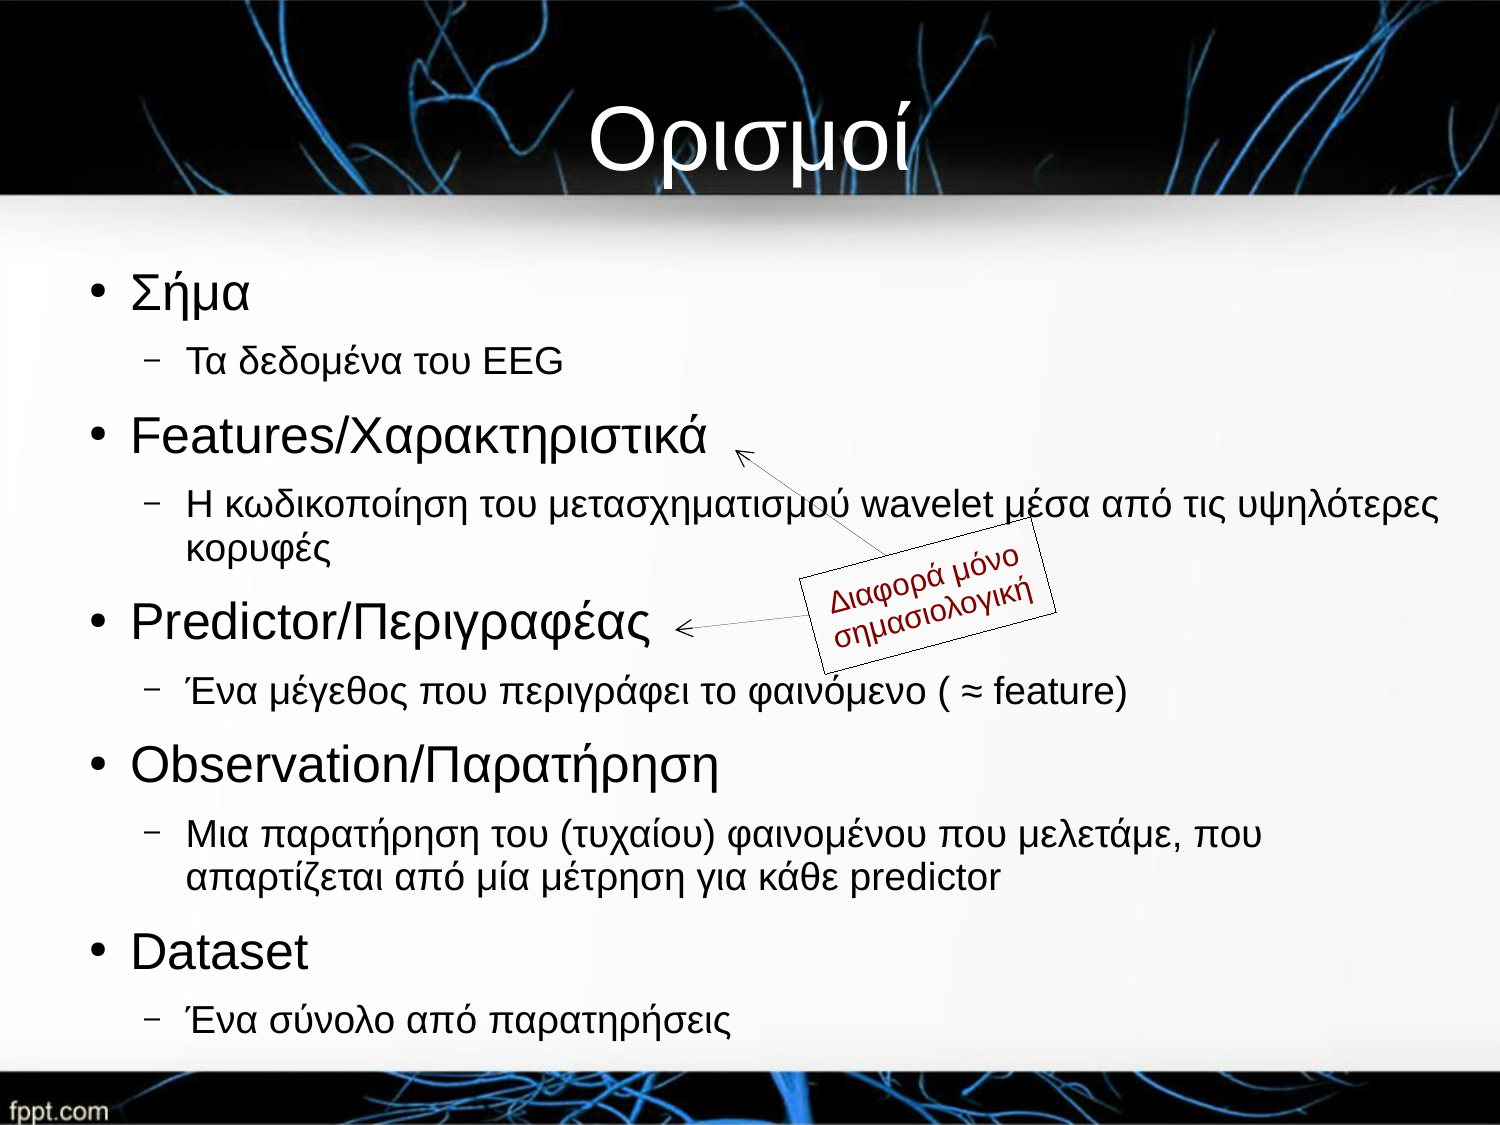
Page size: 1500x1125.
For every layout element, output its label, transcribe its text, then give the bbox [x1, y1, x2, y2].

list Σήμα Τα δεδομένα του EEG Features/Χαρακτηριστικά Η κωδικοποίηση του μετασχηματισμού wavelet μέσα από τις υψηλότερες κορυφές Predictor/Περιγραφέας Ένα μέγεθος που περιγράφει το φαινόμενο ( ≈ feature) Observation/Παρατήρηση Μια παρατήρηση του (τυχαίου) φαινομένου που μελετάμε, που απαρτίζεται από μία μέτρηση για κάθε predictor Dataset Ένα σύνολο από παρατηρήσεις [75, 263, 1456, 1048]
picture [0, 0, 1500, 1125]
title Ορισμοί [75, 45, 1425, 233]
text_box Διαφορά μόνο σημασιολογική [799, 516, 1057, 675]
